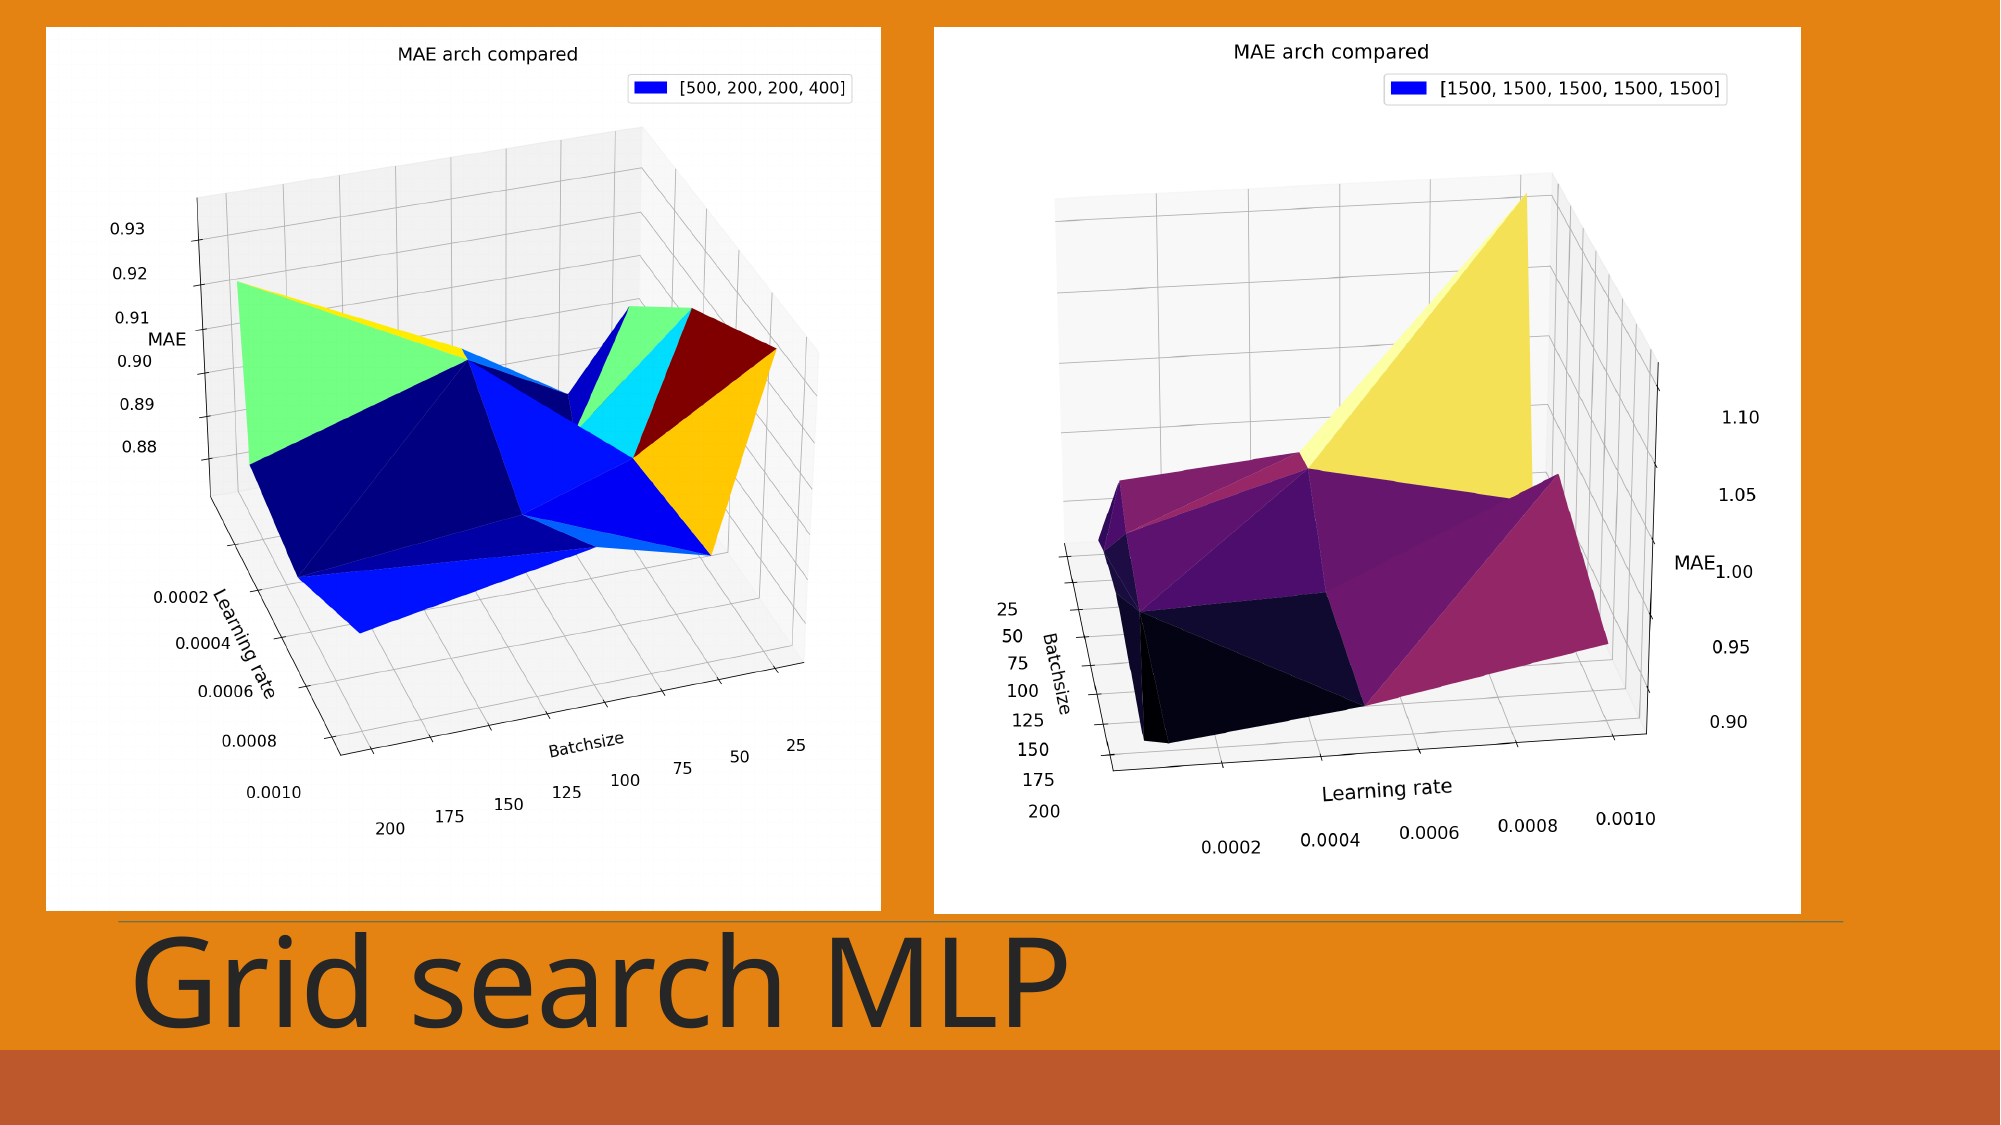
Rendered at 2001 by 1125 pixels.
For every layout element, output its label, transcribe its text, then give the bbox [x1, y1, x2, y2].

picture [934, 27, 1801, 914]
picture [46, 27, 881, 911]
text_box [0, 0, 2000, 1125]
title Grid search MLP [113, 887, 1904, 1039]
